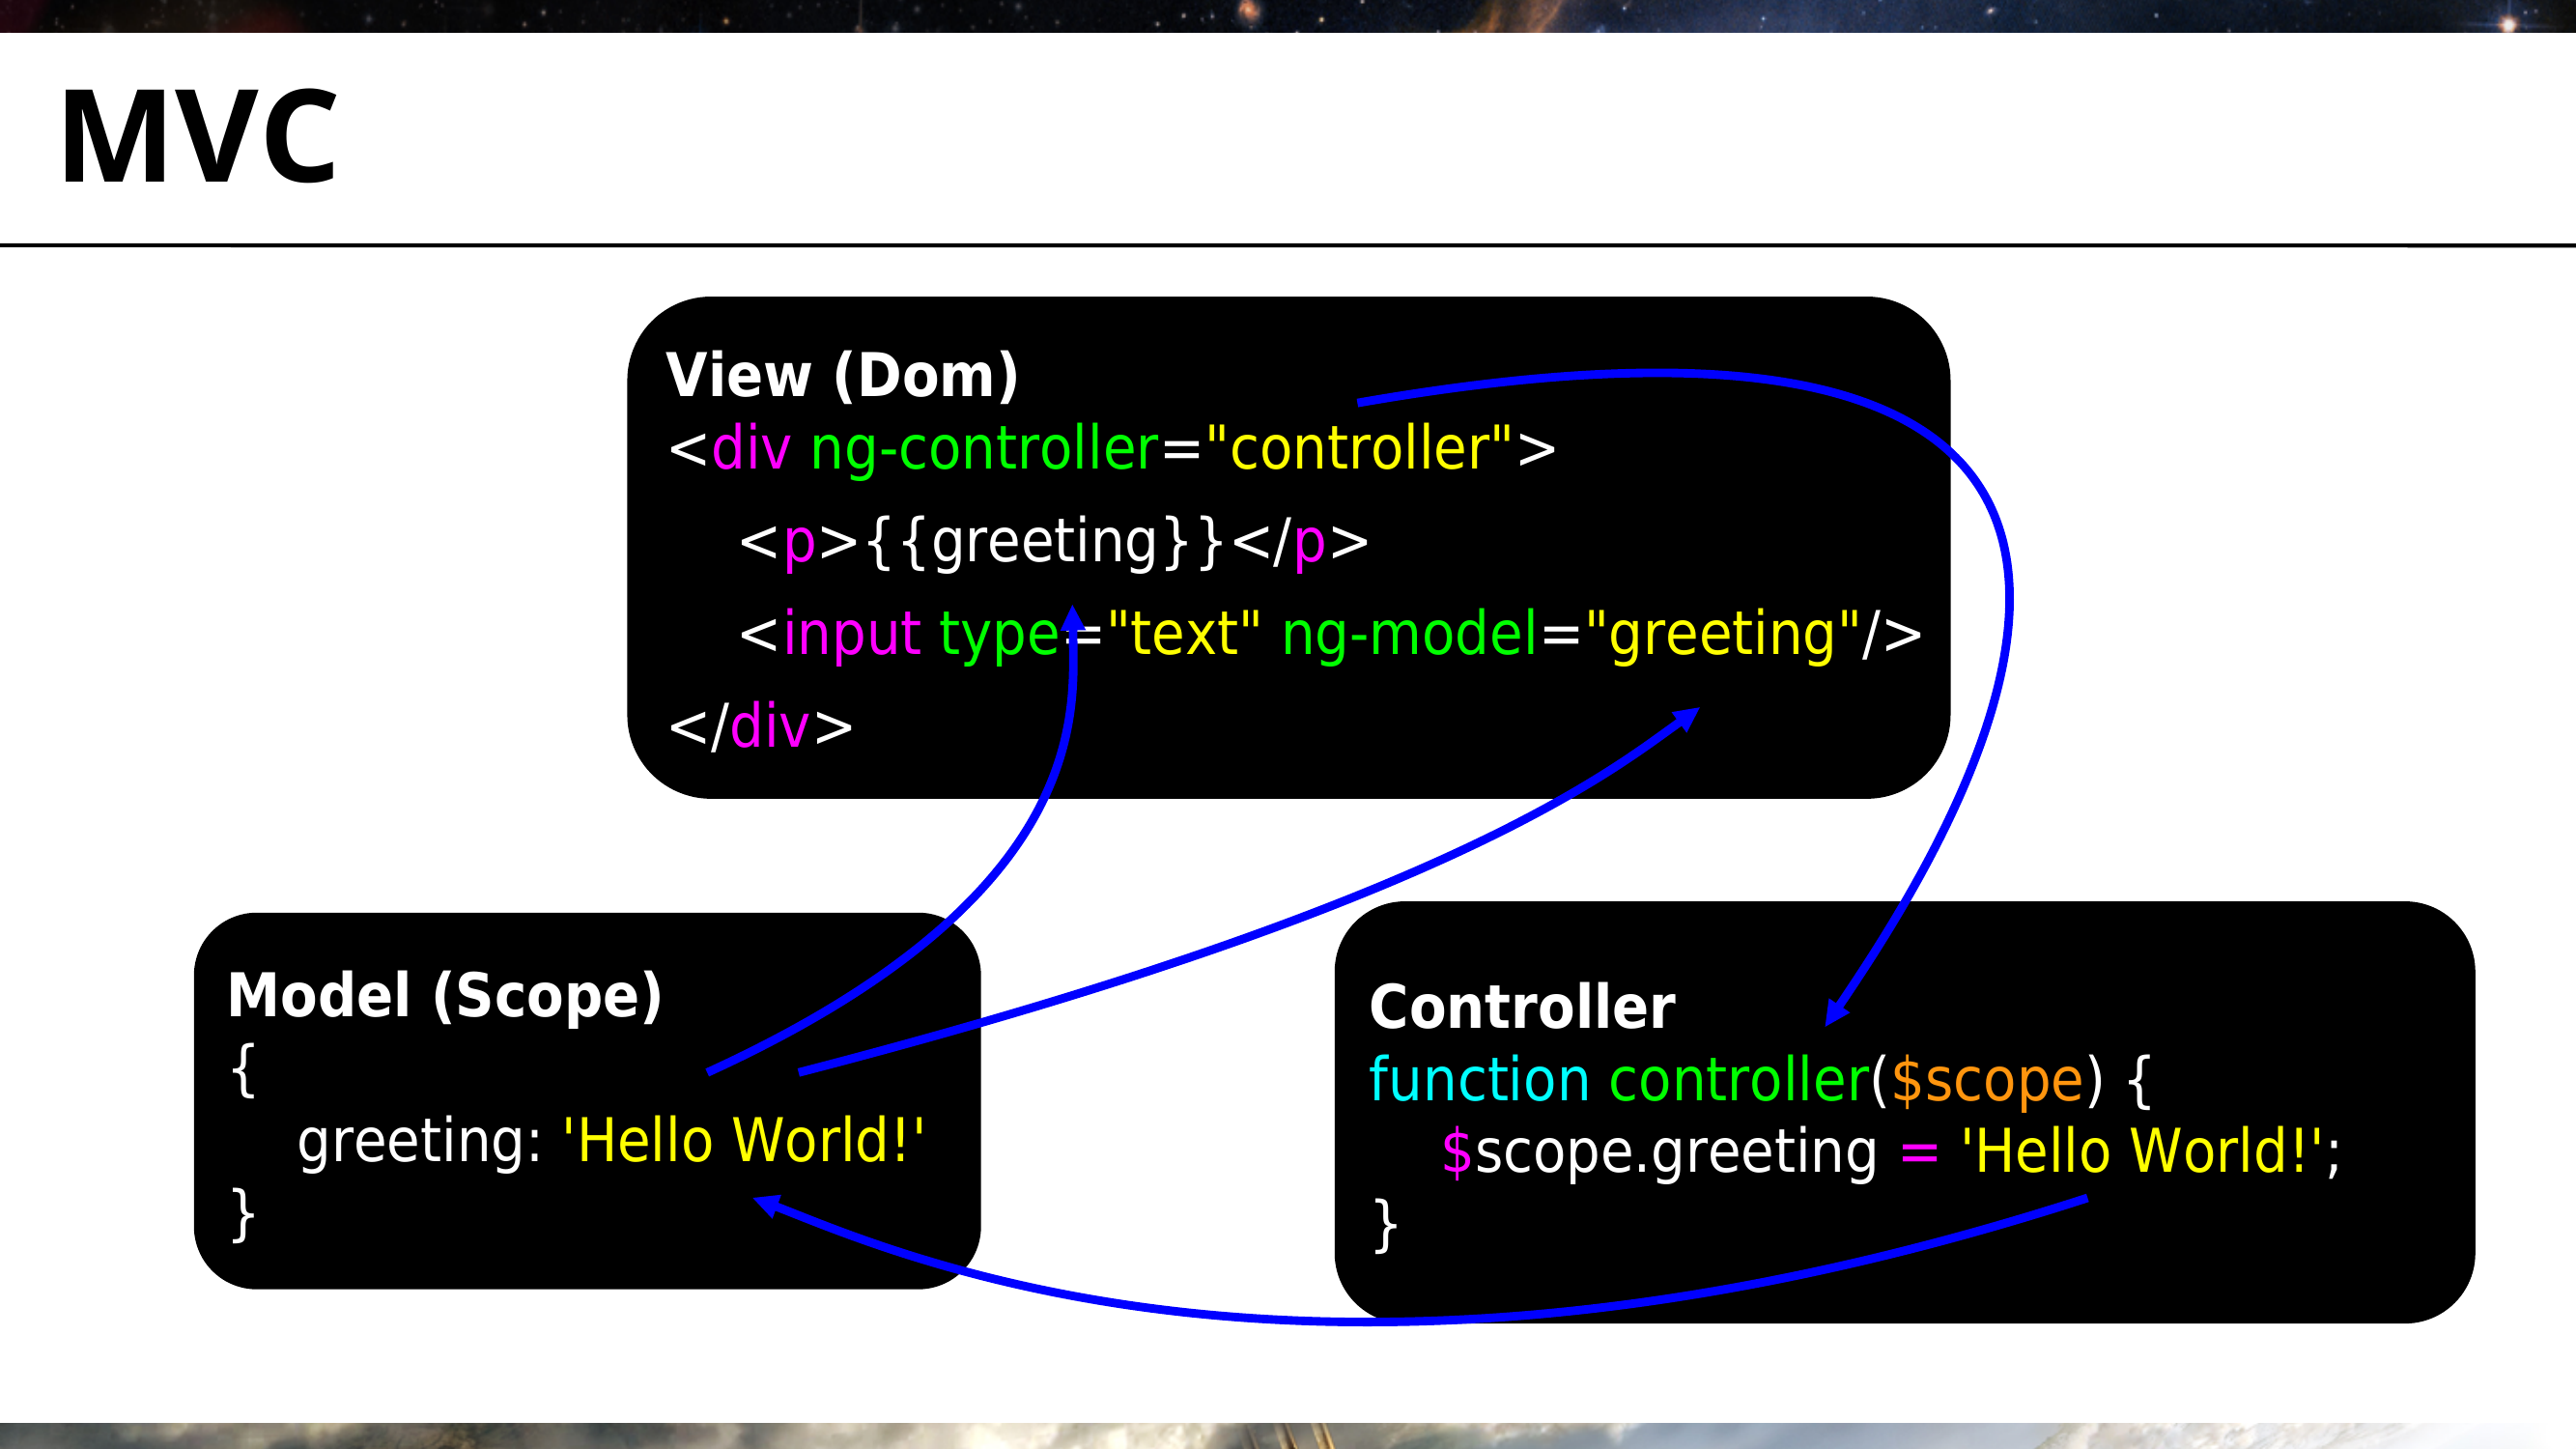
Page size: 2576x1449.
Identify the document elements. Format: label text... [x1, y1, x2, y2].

picture [0, 1423, 2576, 1449]
picture [0, 0, 2576, 33]
text_box MVC [45, 12, 2528, 250]
text_box Model (Scope) { greeting: 'Hello World!' } [193, 912, 981, 1290]
text_box Controller function controller($scope) { $scope.greeting = 'Hello World!'; } [1334, 901, 2476, 1324]
text_box View (Dom) <div ng-controller="controller"> <p>{{greeting}}</p> <input type="text" ng-model="greeting"/> </div> [627, 297, 1951, 799]
